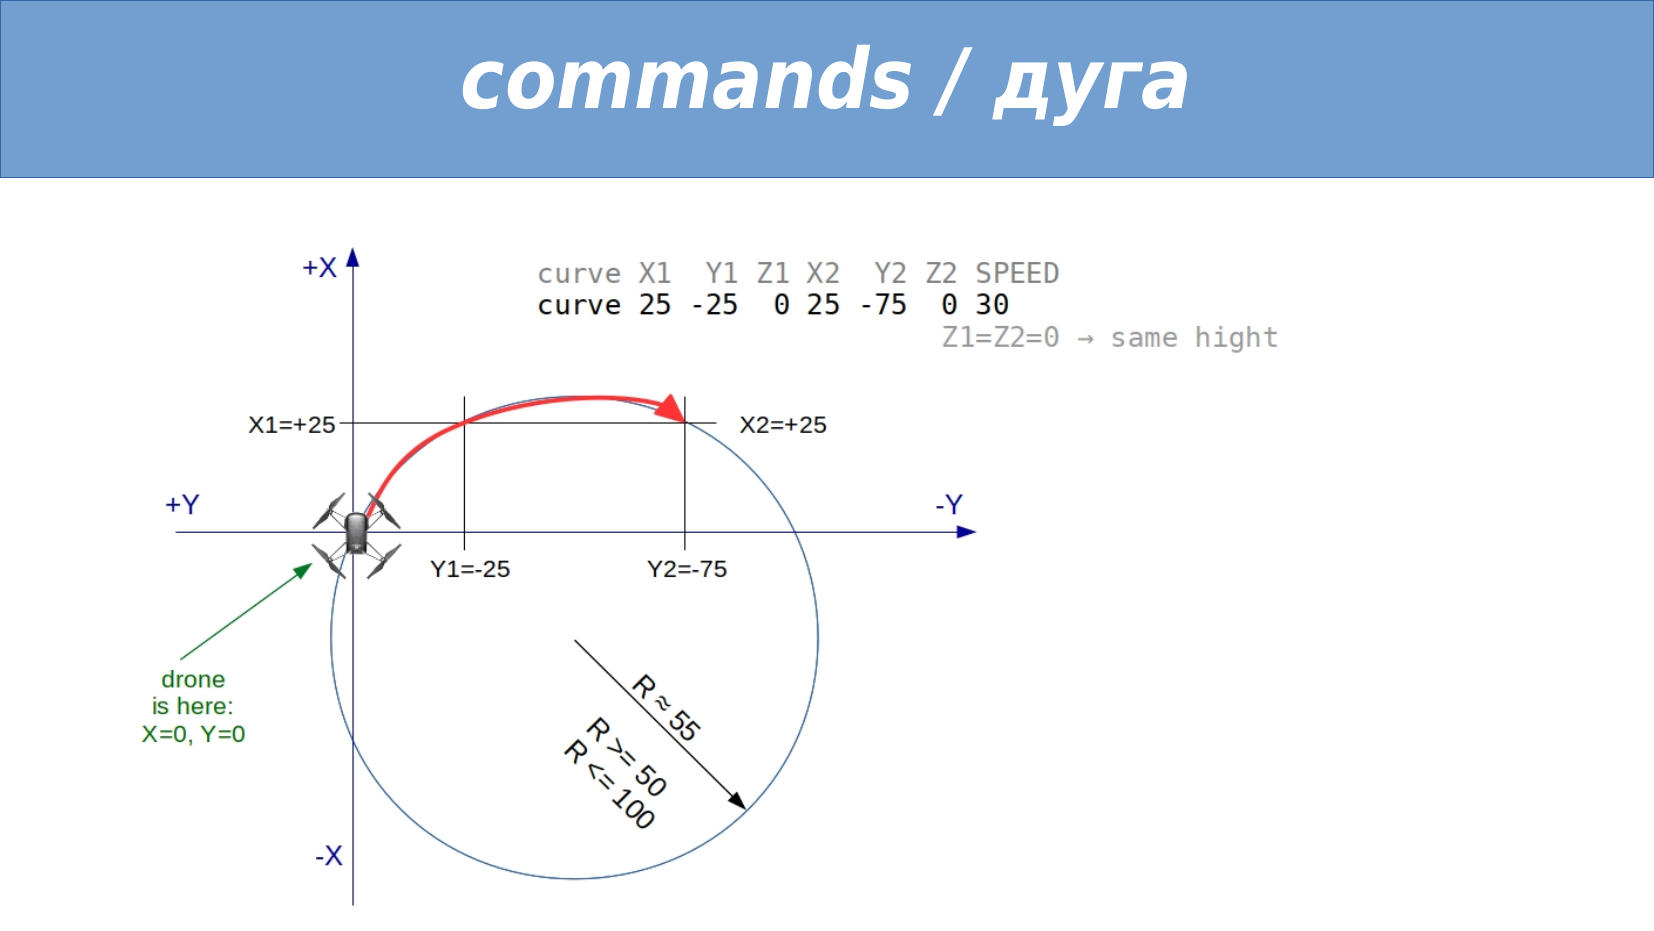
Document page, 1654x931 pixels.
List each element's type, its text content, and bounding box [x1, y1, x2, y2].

text_box commands / дуга [11, 23, 1642, 178]
text_box [0, 0, 1654, 178]
picture [118, 247, 1300, 906]
